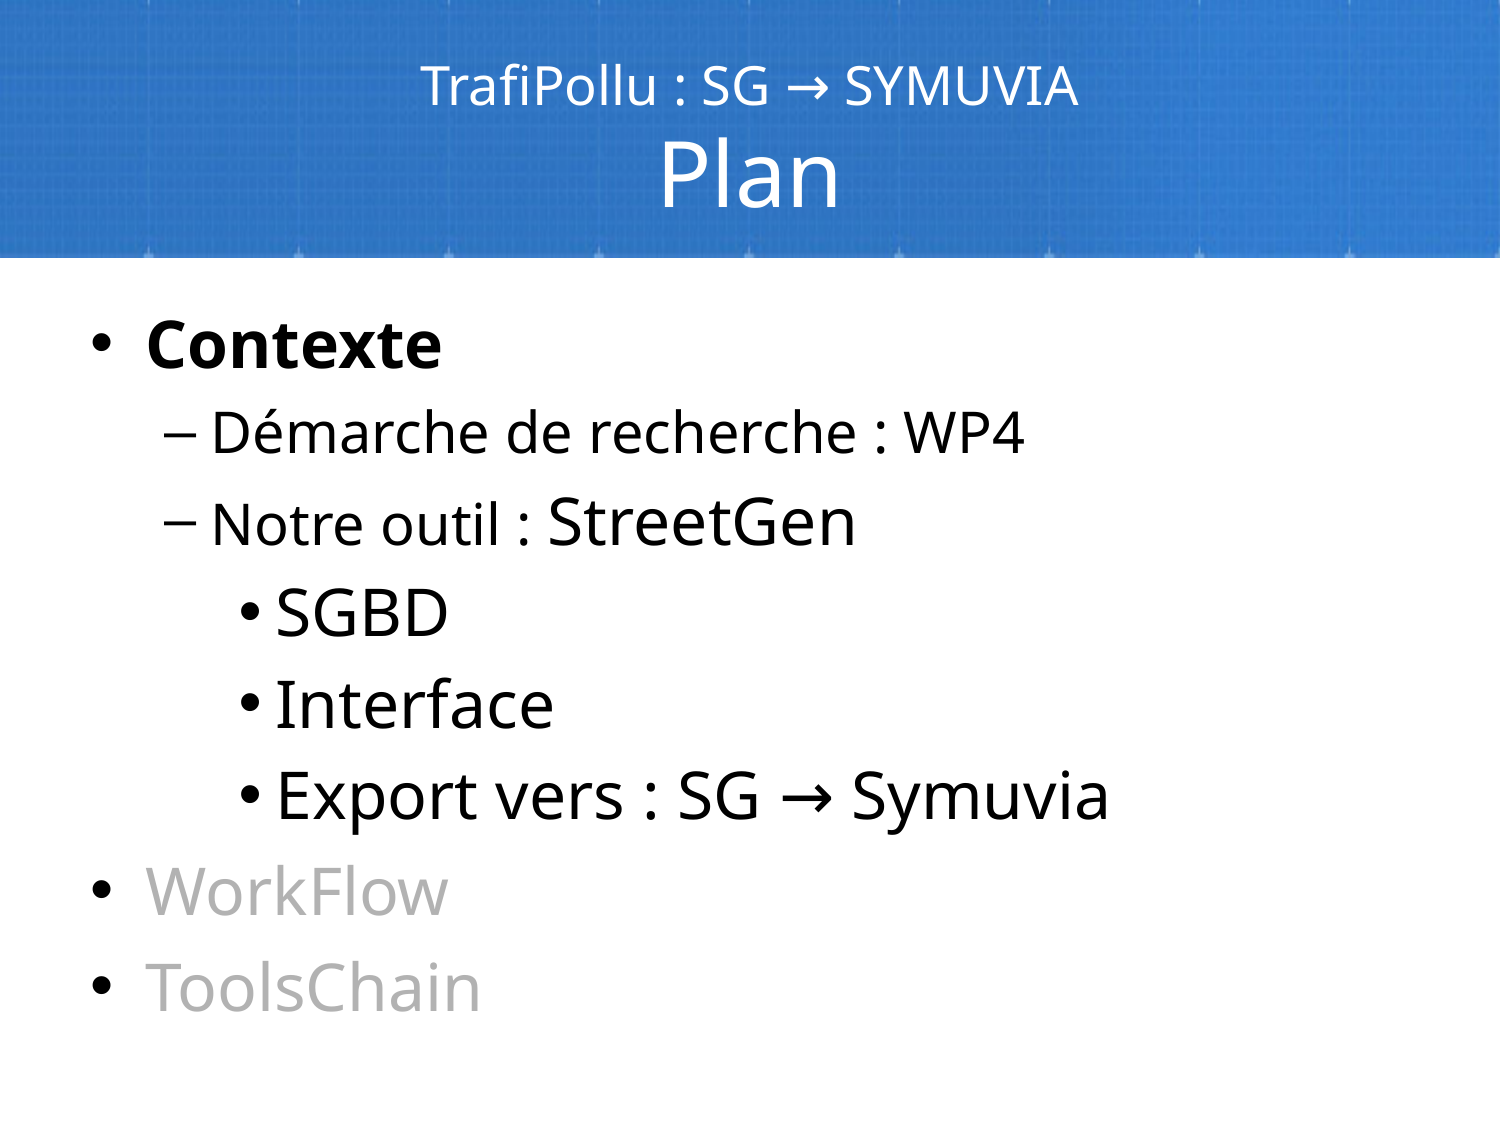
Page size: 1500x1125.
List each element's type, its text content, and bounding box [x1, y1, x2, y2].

picture [0, 0, 1500, 258]
list Contexte Démarche de recherche : WP4 Notre outil : StreetGen SGBD Interface Export vers : SG → Symuvia WorkFlow ToolsChain [75, 294, 1426, 1038]
title TrafiPollu : SG → SYMUVIA Plan [35, 45, 1465, 233]
